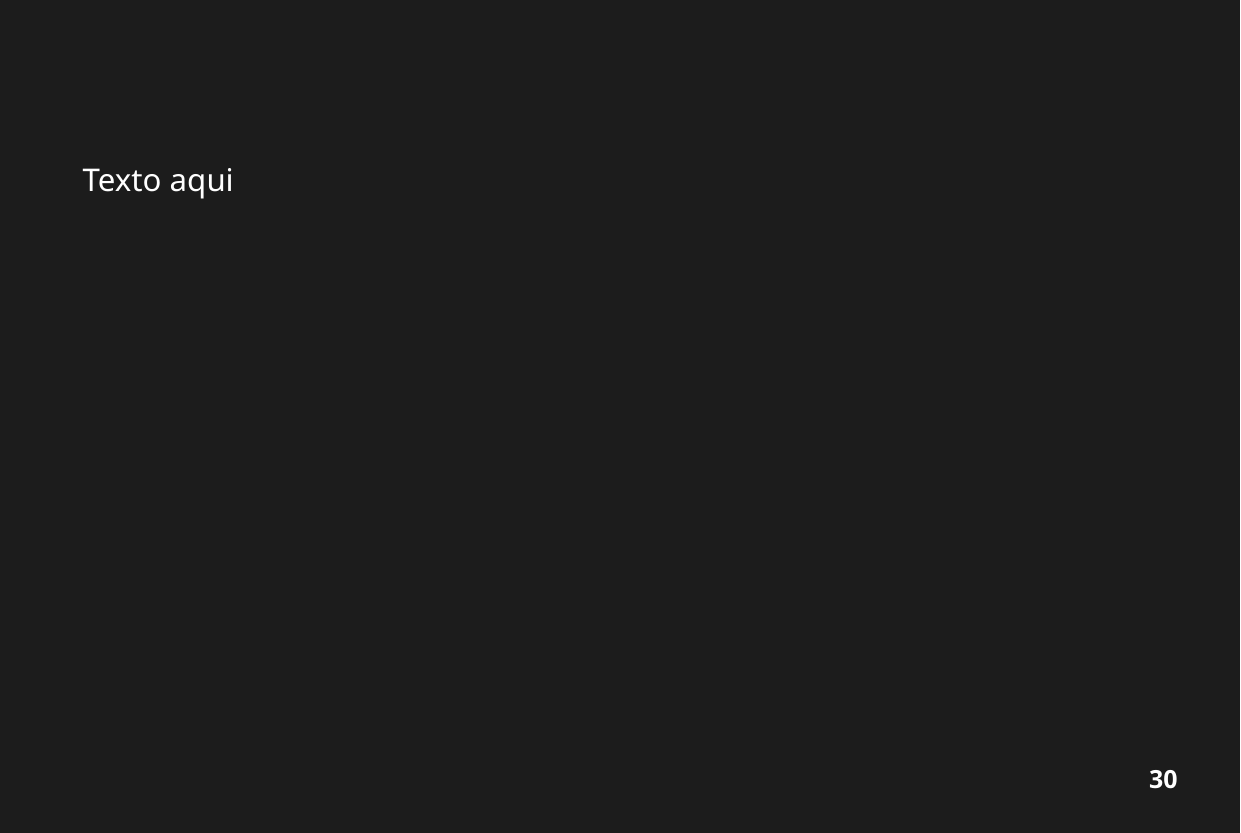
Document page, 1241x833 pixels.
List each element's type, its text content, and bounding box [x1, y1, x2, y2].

title 30 [1133, 756, 1193, 802]
subtitle Texto aqui [82, 158, 1134, 610]
